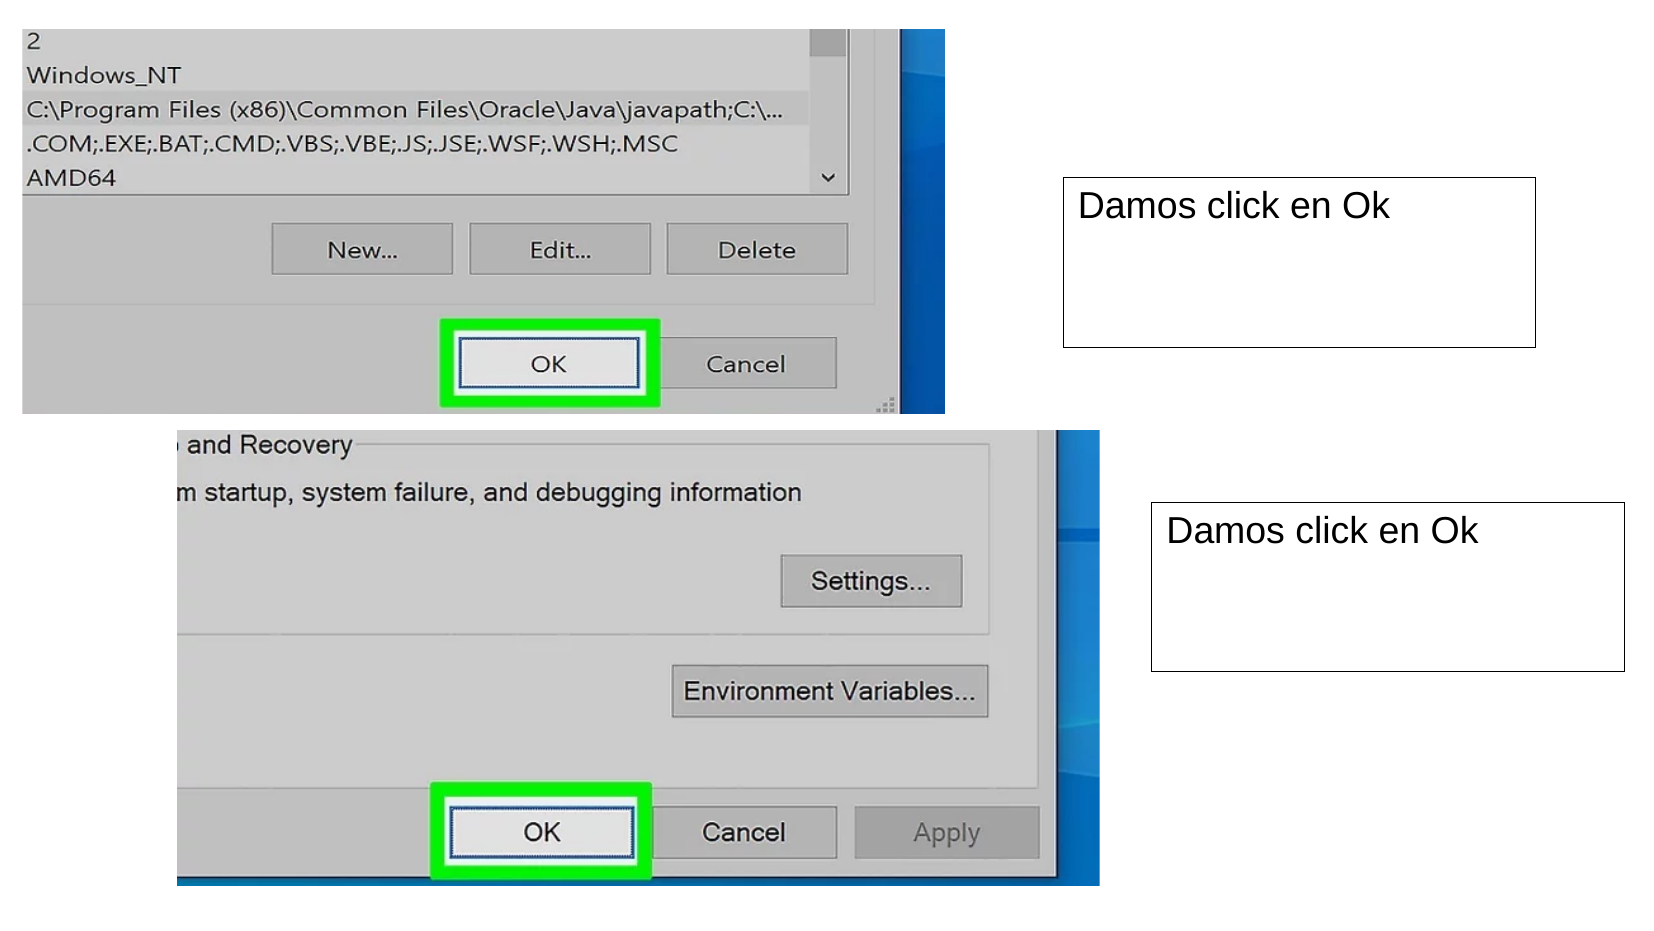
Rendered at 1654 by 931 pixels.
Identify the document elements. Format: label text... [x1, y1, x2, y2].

text_box Damos click en Ok [1151, 502, 1625, 672]
text_box Damos click en Ok [1063, 177, 1536, 348]
picture [22, 29, 945, 414]
picture [177, 430, 1100, 886]
